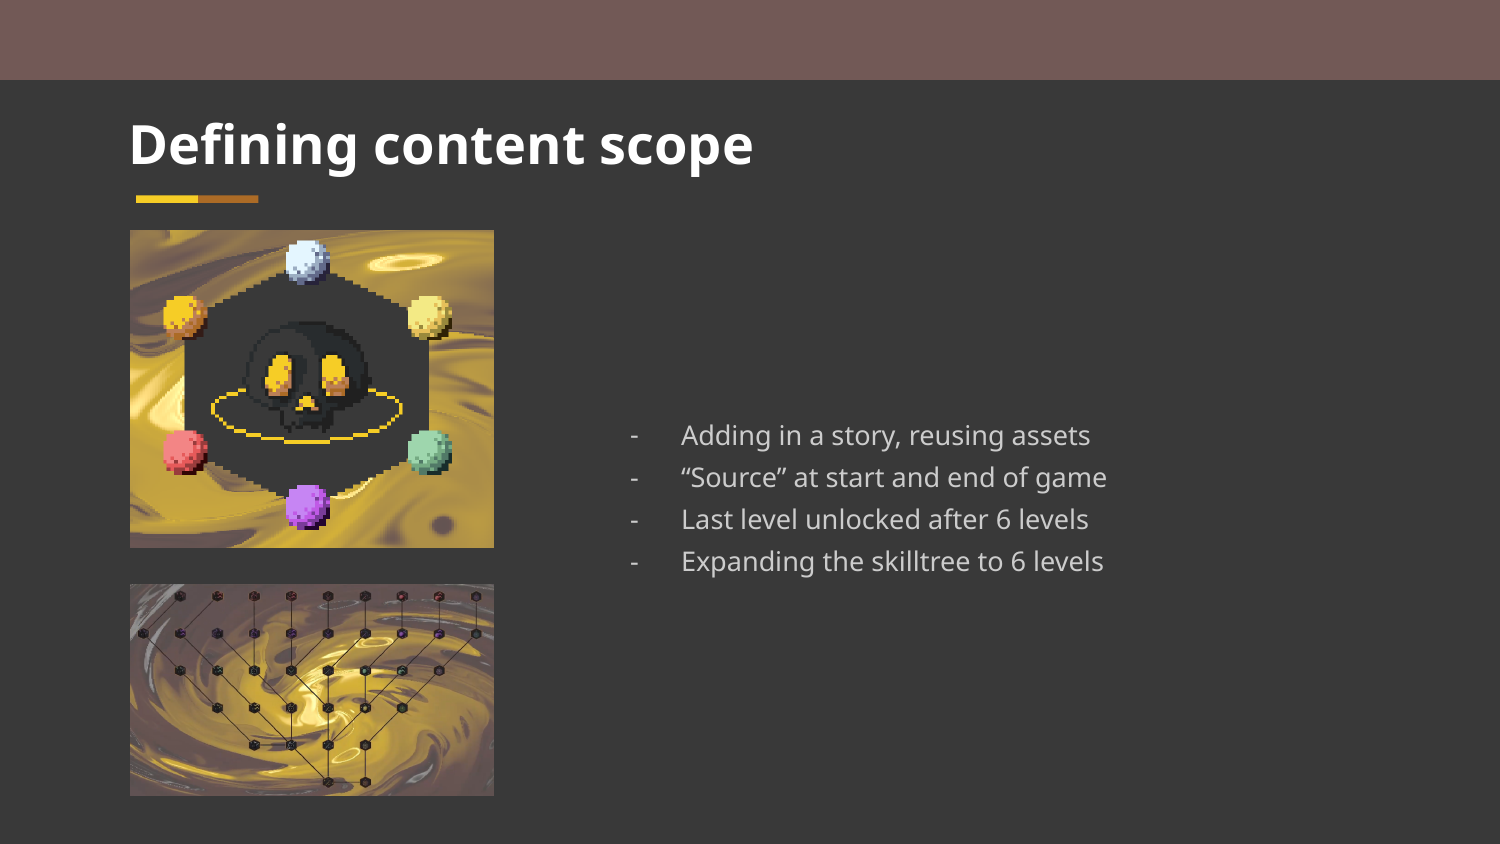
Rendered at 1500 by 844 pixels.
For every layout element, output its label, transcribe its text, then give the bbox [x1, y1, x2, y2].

text_box Adding in a story, reusing assets “Source” at start and end of game Last level unlocked after 6 levels Expanding the skilltree to 6 levels [590, 393, 1371, 593]
picture [130, 584, 494, 796]
title Defining content scope [113, 95, 1462, 222]
picture [130, 230, 494, 548]
